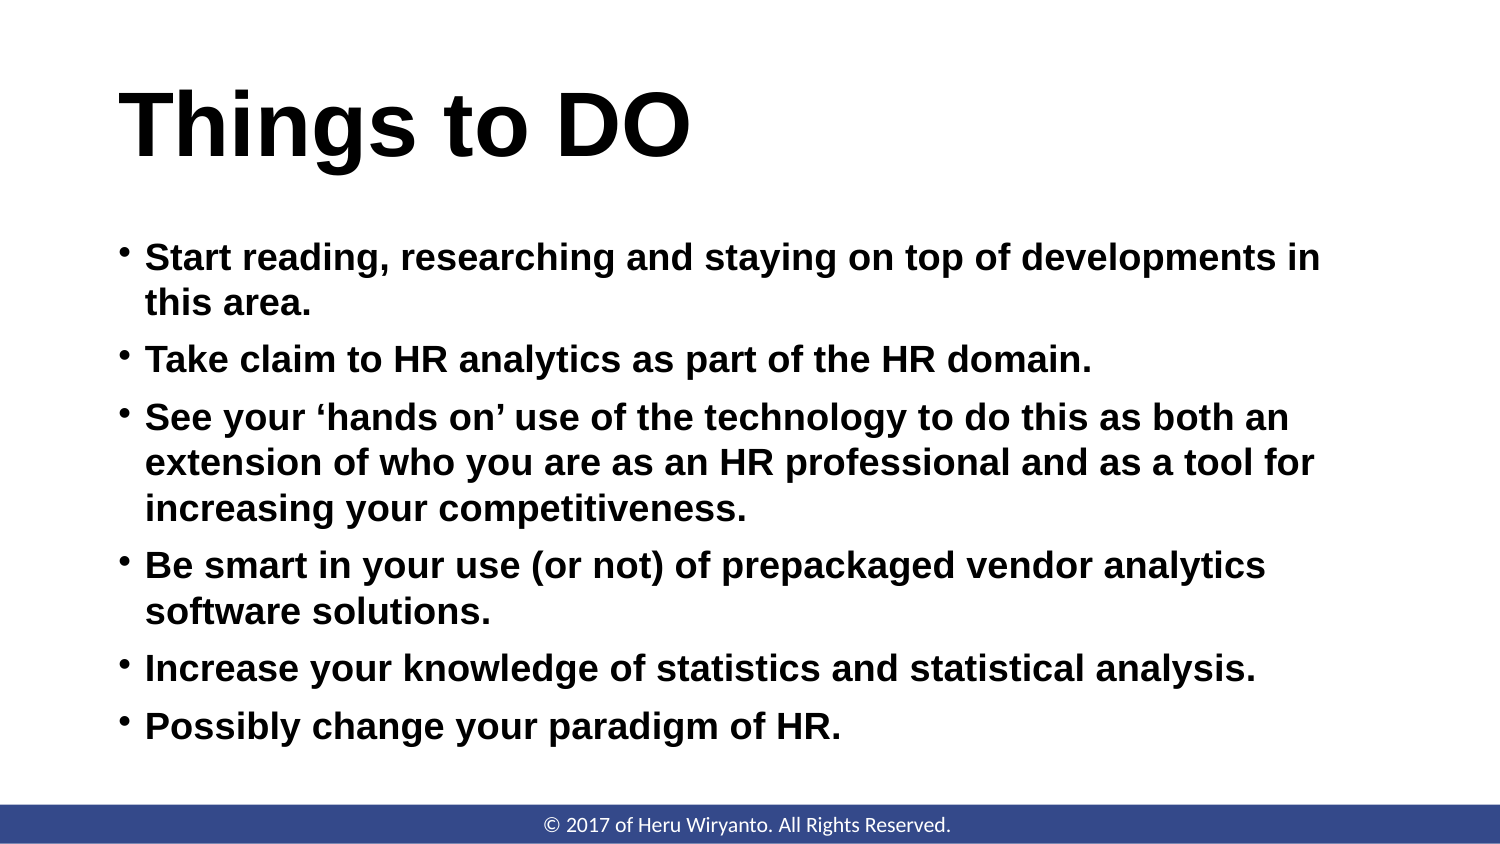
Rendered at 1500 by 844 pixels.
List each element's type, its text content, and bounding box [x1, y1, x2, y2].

title Things to DO [103, 44, 1397, 208]
list Start reading, researching and staying on top of developments in this area. Take claim to HR analytics as part of the HR domain. See your ‘hands on’ use of the technology to do this as both an extension of who you are as an HR professional and as a tool for increasing your competitiveness. Be smart in your use (or not) of prepackaged vendor analytics software solutions. Increase your knowledge of statistics and statistical analysis. Possibly change your paradigm of HR. [103, 224, 1397, 760]
